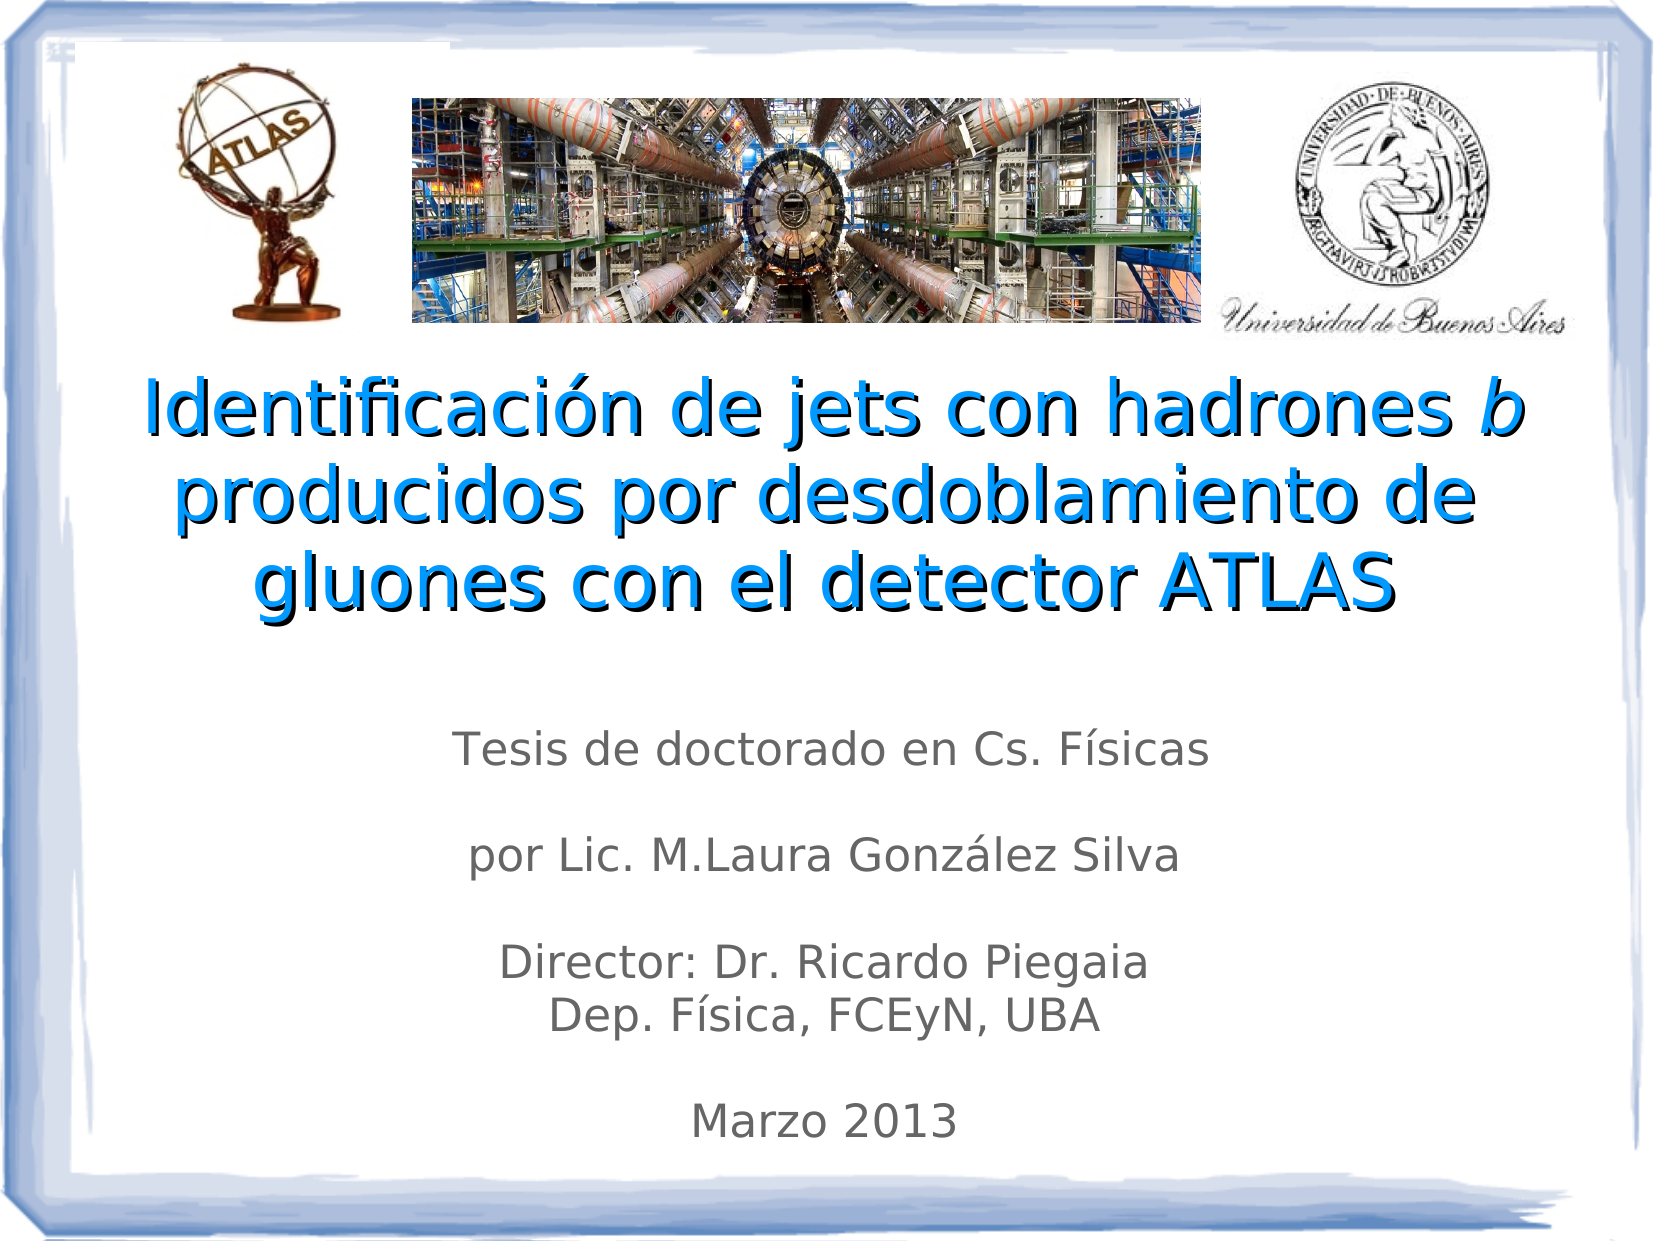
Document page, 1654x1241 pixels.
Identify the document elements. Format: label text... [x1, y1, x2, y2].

picture [0, 0, 1654, 1241]
title Identificación de jets con hadrones b producidos por desdoblamiento de gluones con el detector ATLAS Tesis de doctorado en Cs. Físicas por Lic. M.Laura González Silva Director: Dr. Ricardo Piegaia Dep. Física, FCEyN, UBA Marzo 2013 [21, 363, 1628, 1149]
